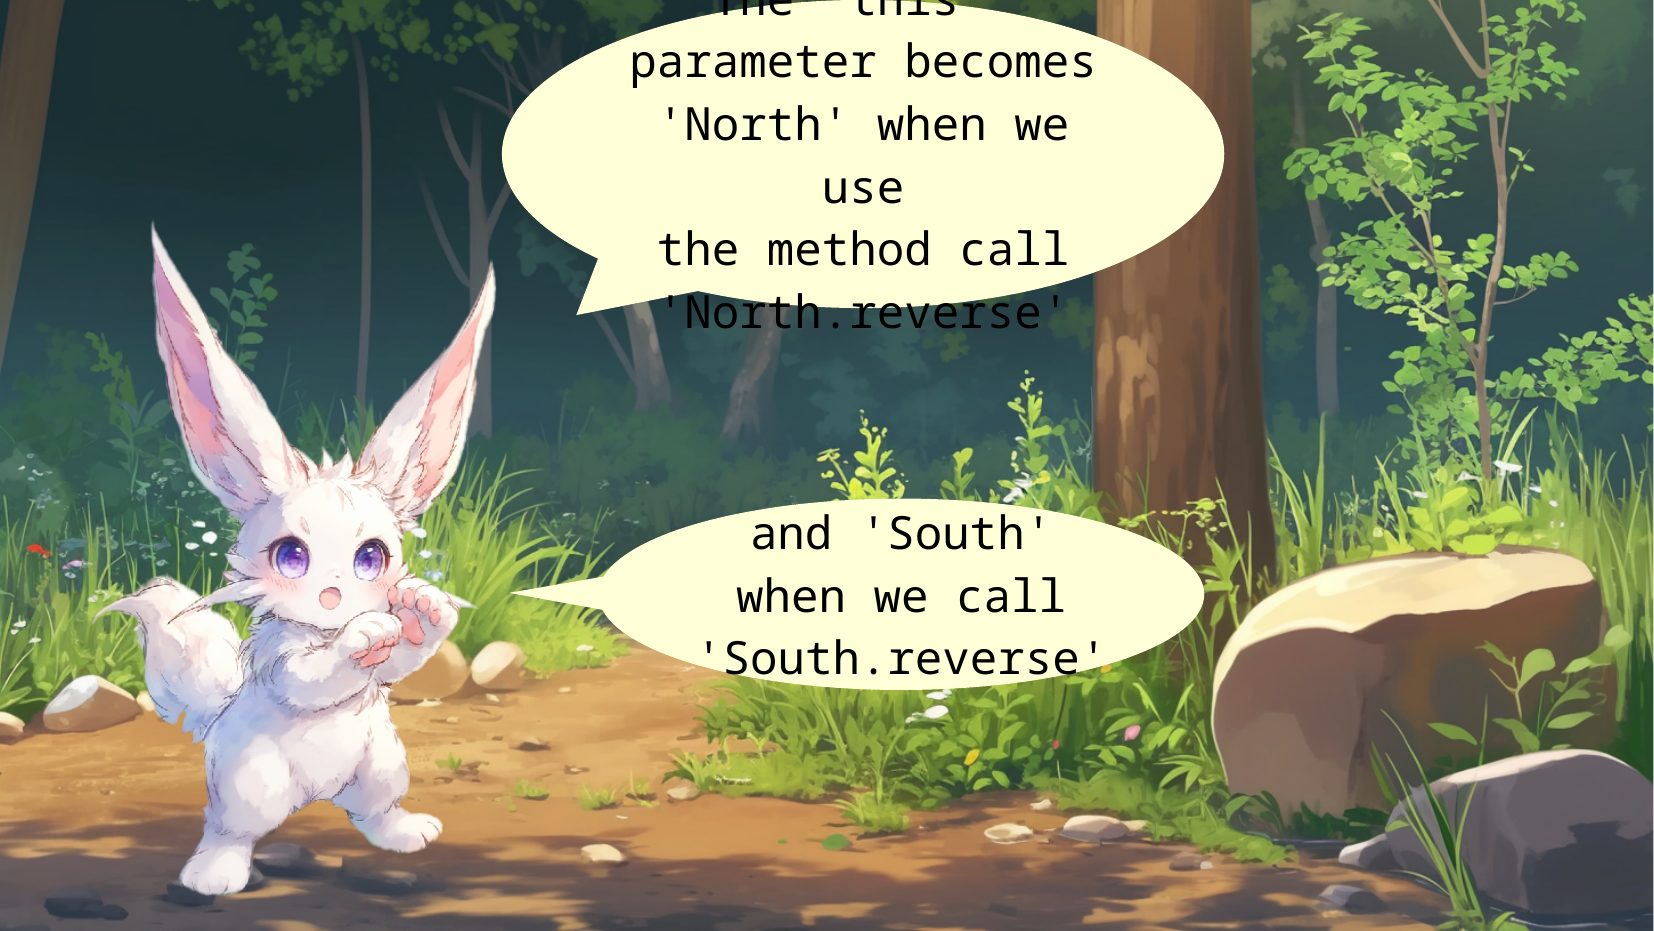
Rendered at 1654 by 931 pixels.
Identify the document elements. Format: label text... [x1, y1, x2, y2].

text_box The 'this' parameter becomes 'North' when we use the method call 'North.reverse' [501, 0, 1225, 316]
picture [912, 306, 924, 324]
picture [727, 0, 743, 11]
picture [883, 308, 897, 313]
picture [938, 306, 952, 313]
picture [0, 0, 1654, 931]
text_box and 'South' when we call 'South.reverse' [508, 498, 1205, 691]
picture [747, 0, 759, 7]
